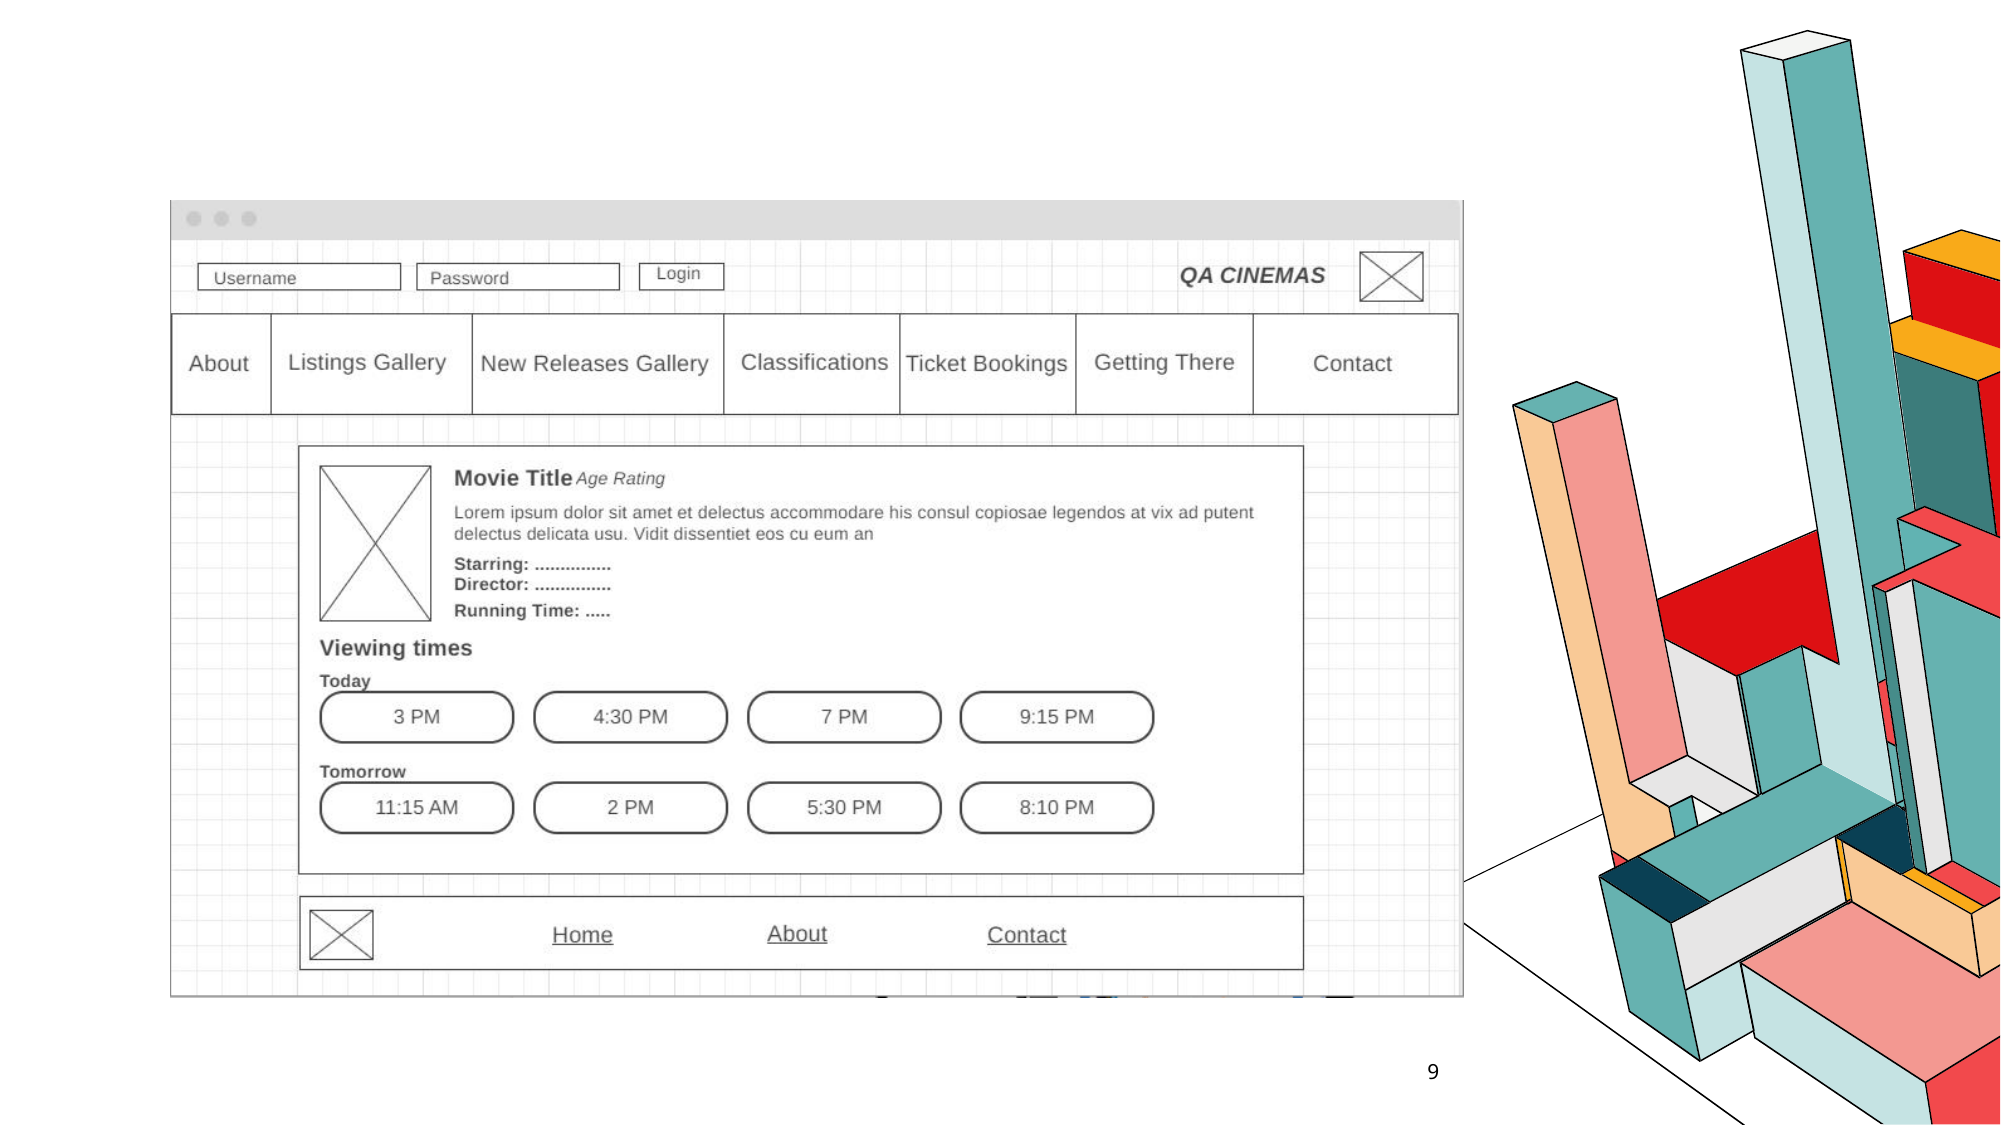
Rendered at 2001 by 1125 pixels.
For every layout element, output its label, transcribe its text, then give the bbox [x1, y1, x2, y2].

picture [170, 200, 1464, 998]
text_box ‹#› [1412, 1042, 1863, 1103]
